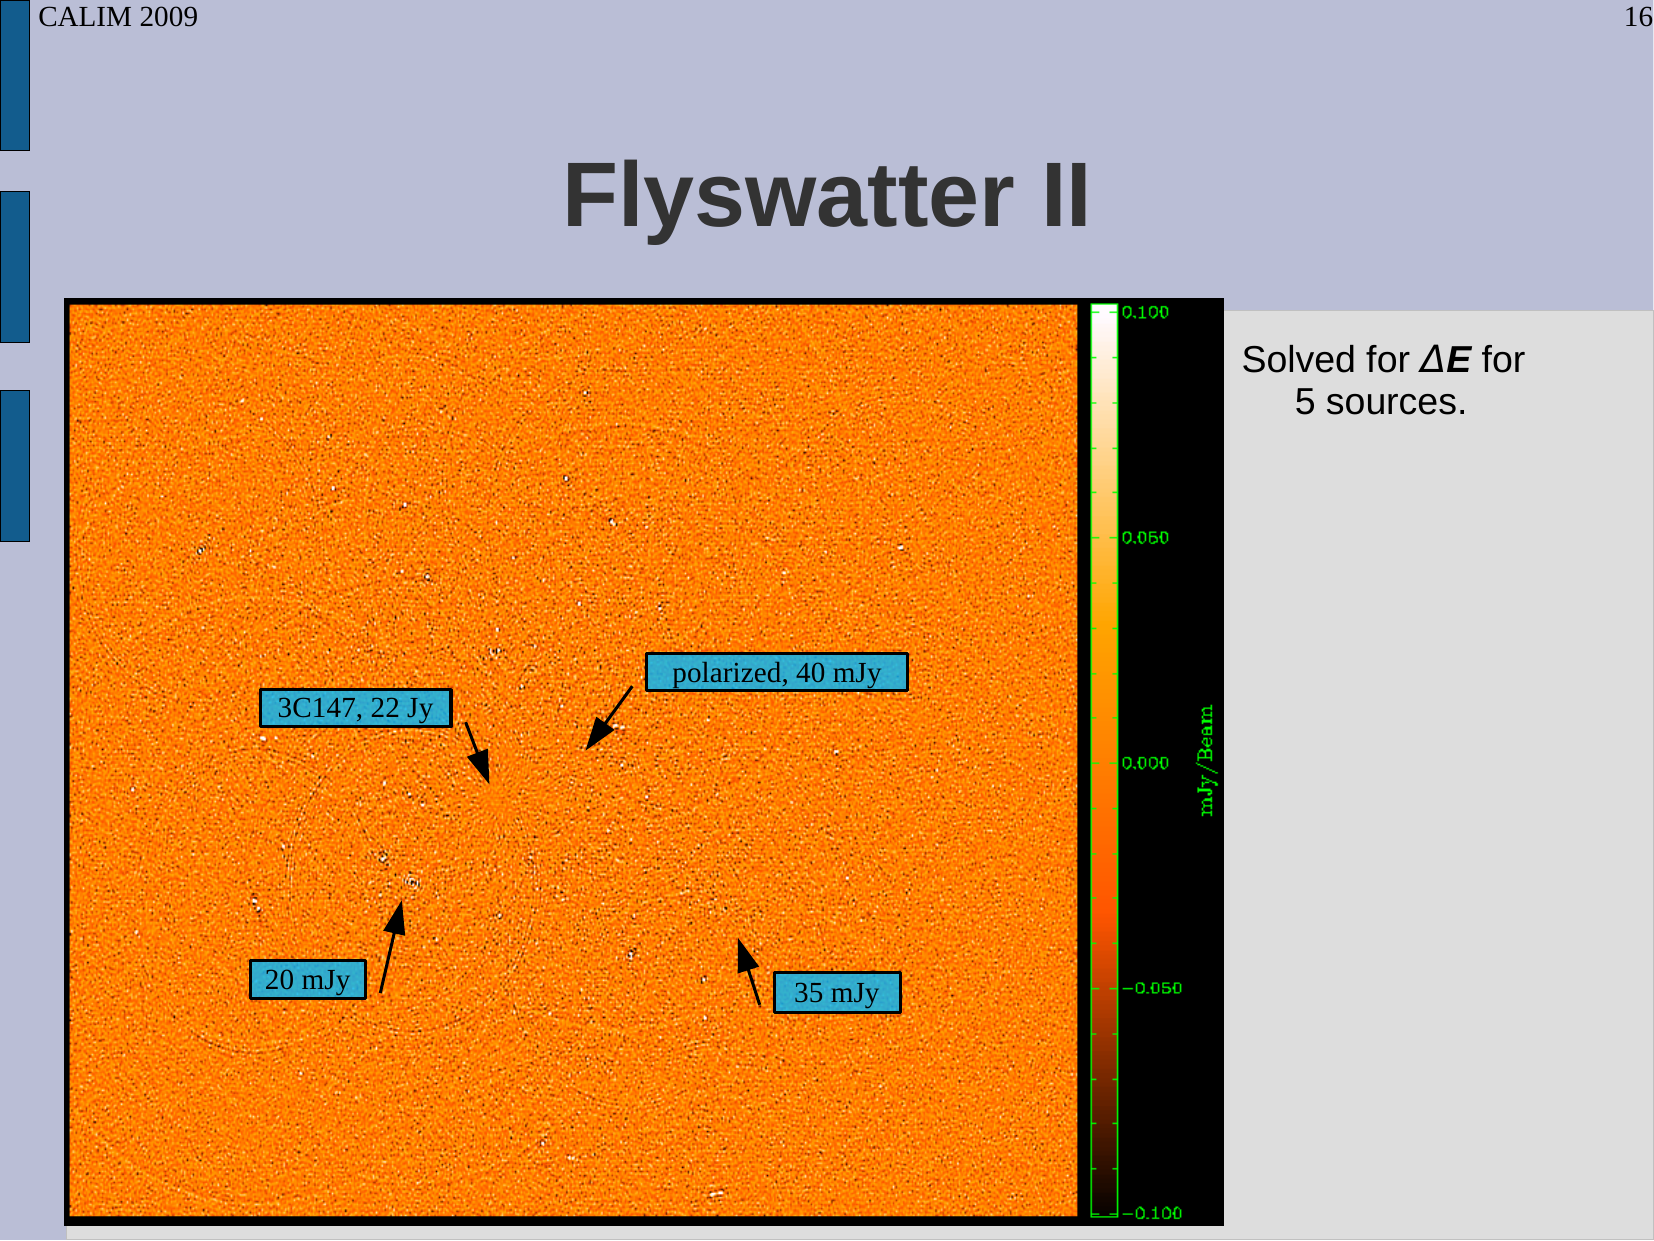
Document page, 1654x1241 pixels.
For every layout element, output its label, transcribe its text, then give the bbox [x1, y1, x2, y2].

text_box 20 mJy [250, 960, 366, 998]
text_box 3C147, 22 Jy [261, 690, 451, 727]
text_box polarized, 40 mJy [647, 654, 907, 691]
picture [64, 298, 1224, 1226]
title Flyswatter II [121, 91, 1534, 299]
list Solved for ΔE for 5 sources. [1223, 337, 1654, 1163]
text_box 35 mJy [774, 972, 900, 1013]
